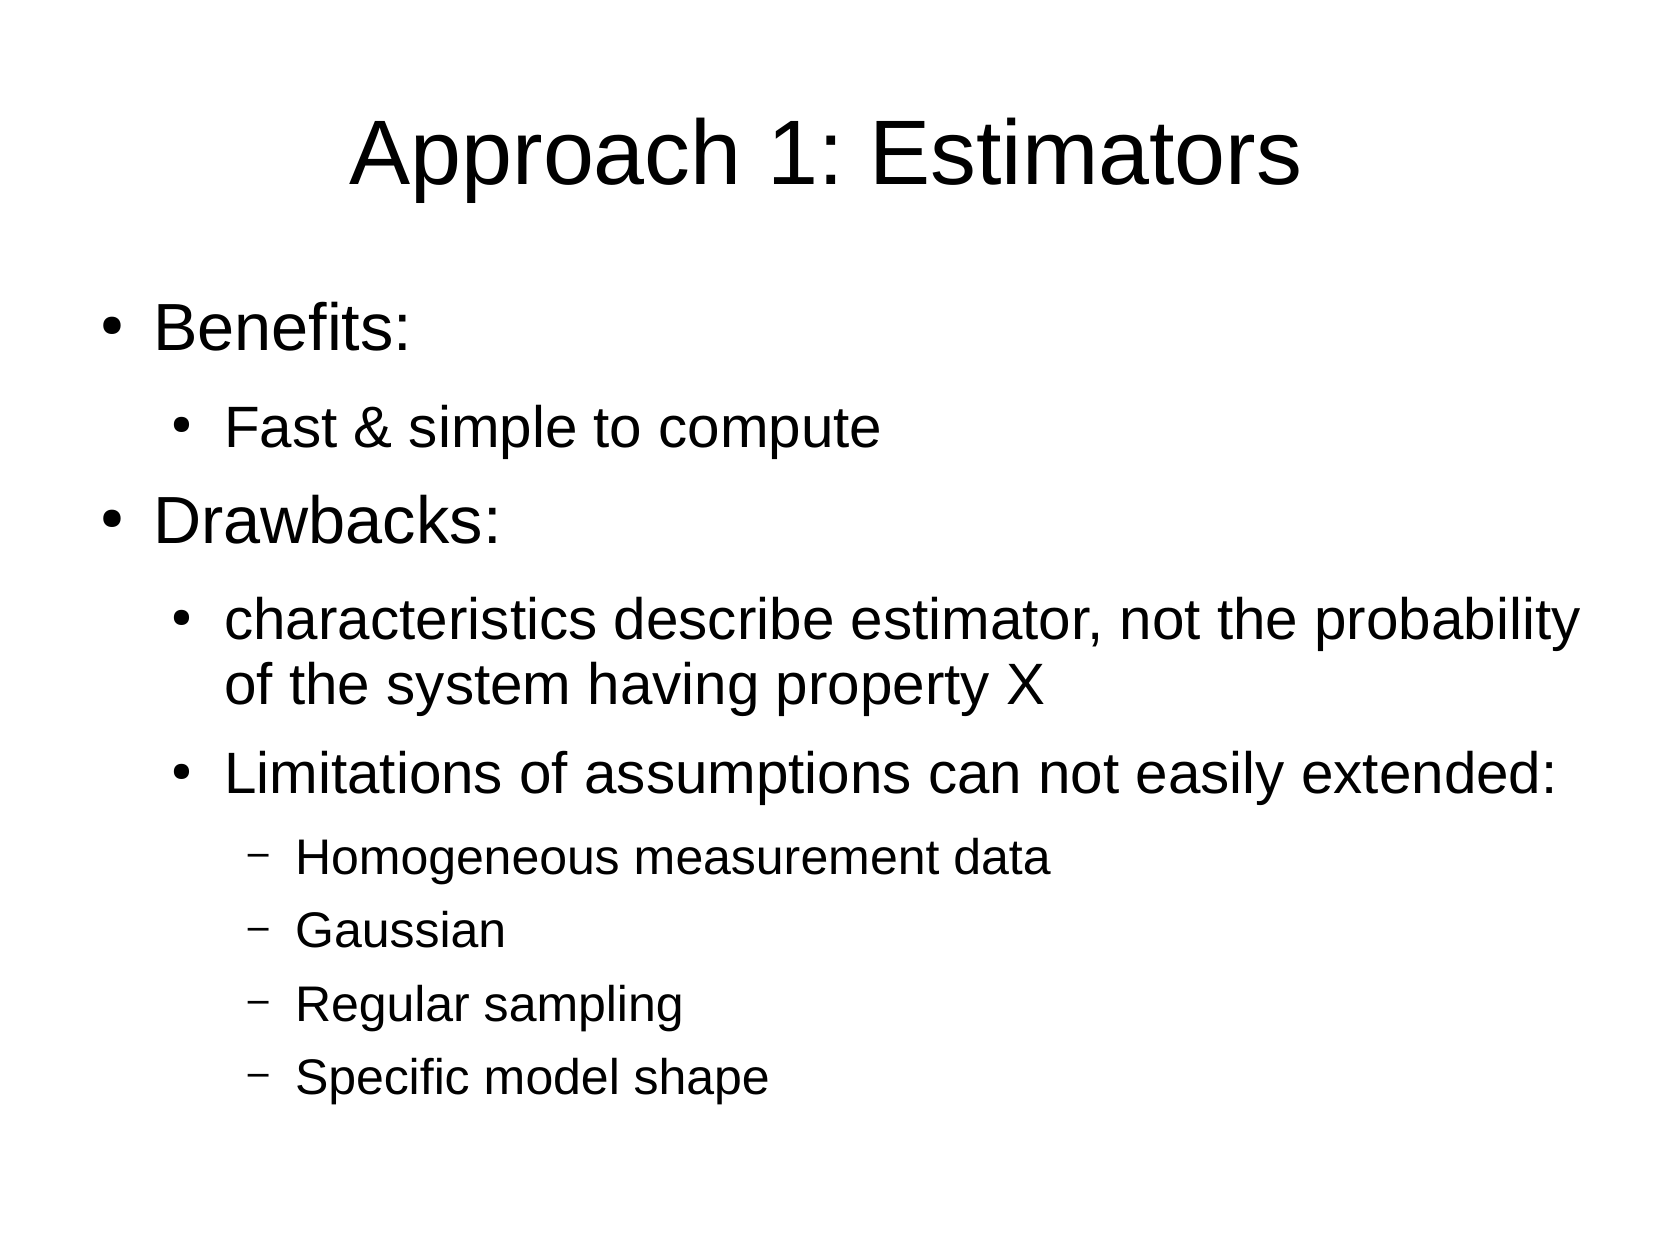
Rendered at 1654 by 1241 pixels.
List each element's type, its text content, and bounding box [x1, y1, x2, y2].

list Benefits: Fast & simple to compute Drawbacks: characteristics describe estimator, not the probability of the system having property X Limitations of assumptions can not easily extended: Homogeneous measurement data Gaussian Regular sampling Specific model shape [82, 290, 1613, 1241]
title Approach 1: Estimators [82, 49, 1571, 257]
